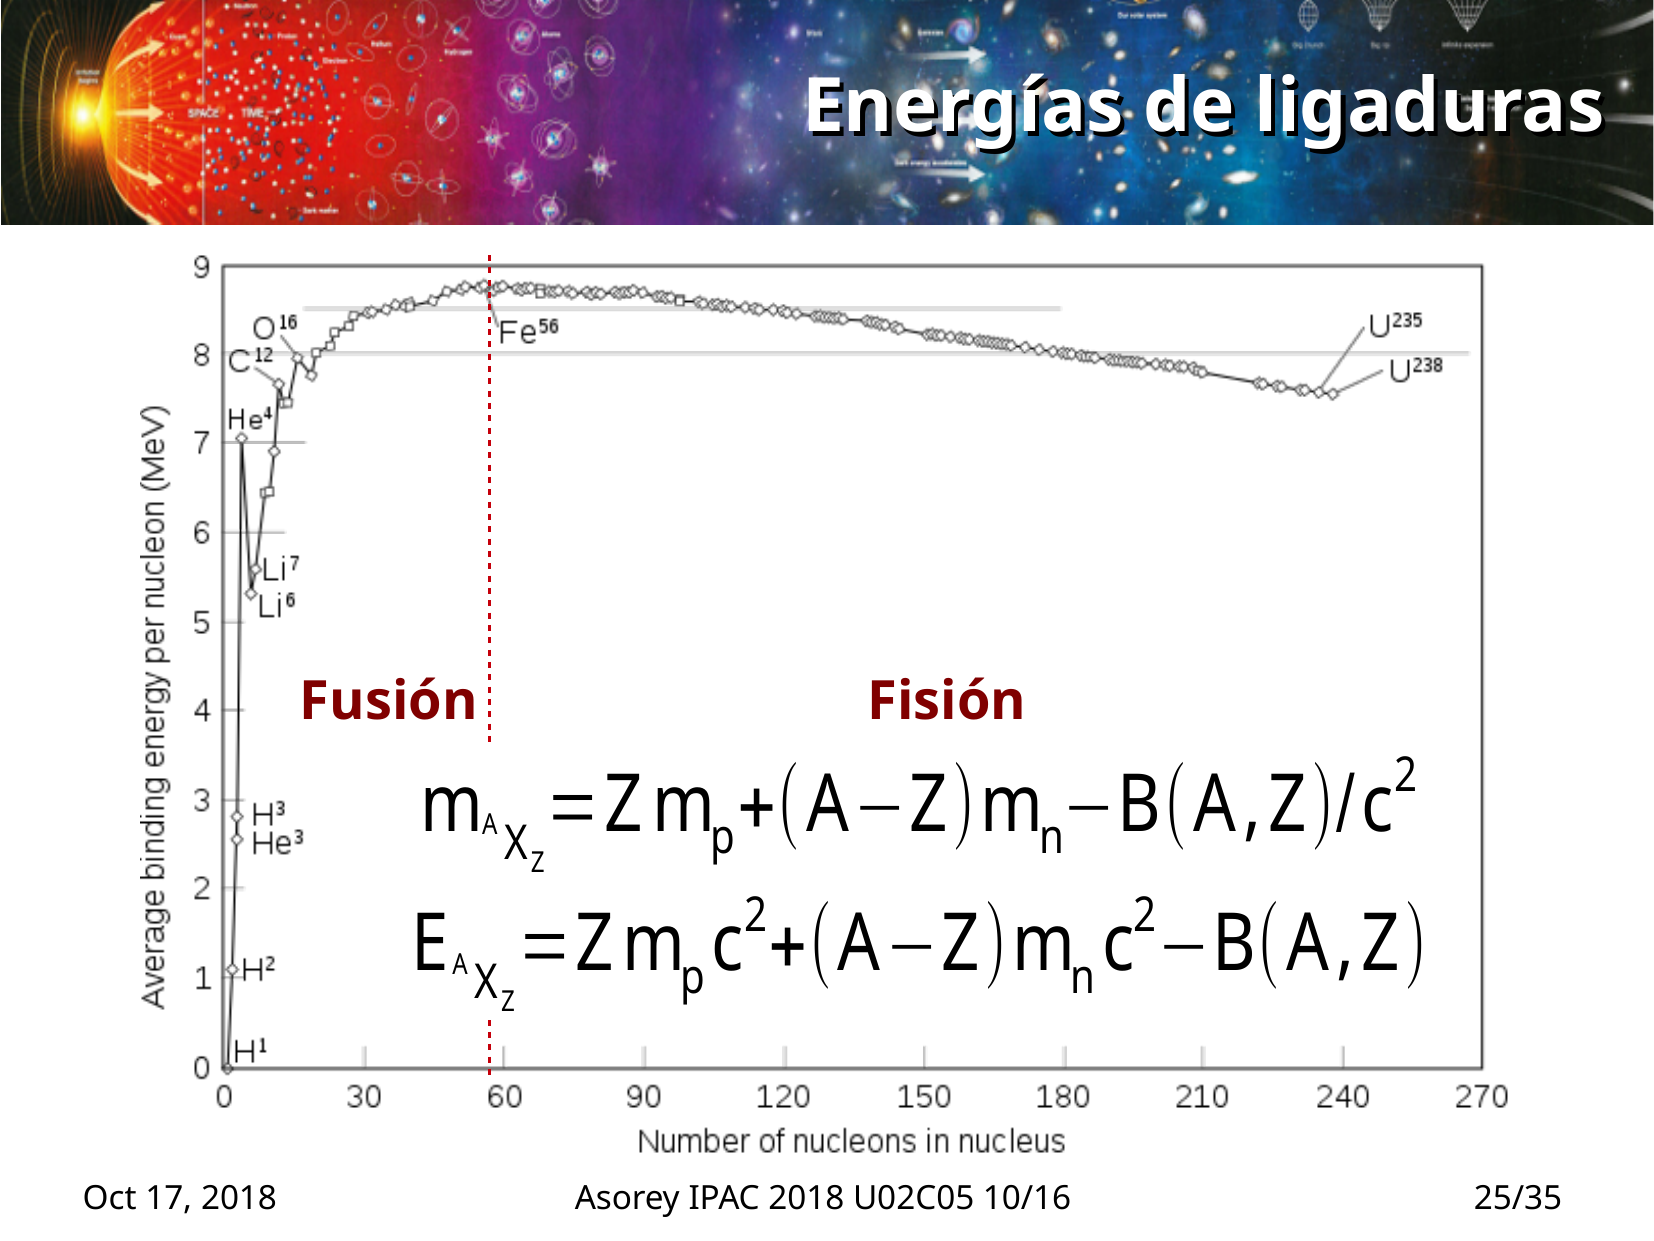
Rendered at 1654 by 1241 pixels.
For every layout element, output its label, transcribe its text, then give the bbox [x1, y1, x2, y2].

text_box Fusión [285, 653, 468, 736]
text_box Fisión [852, 653, 1021, 736]
picture [1, 0, 1654, 225]
chart [405, 744, 1433, 1021]
title Energías de ligaduras [45, 15, 1606, 191]
picture [140, 254, 1510, 1156]
